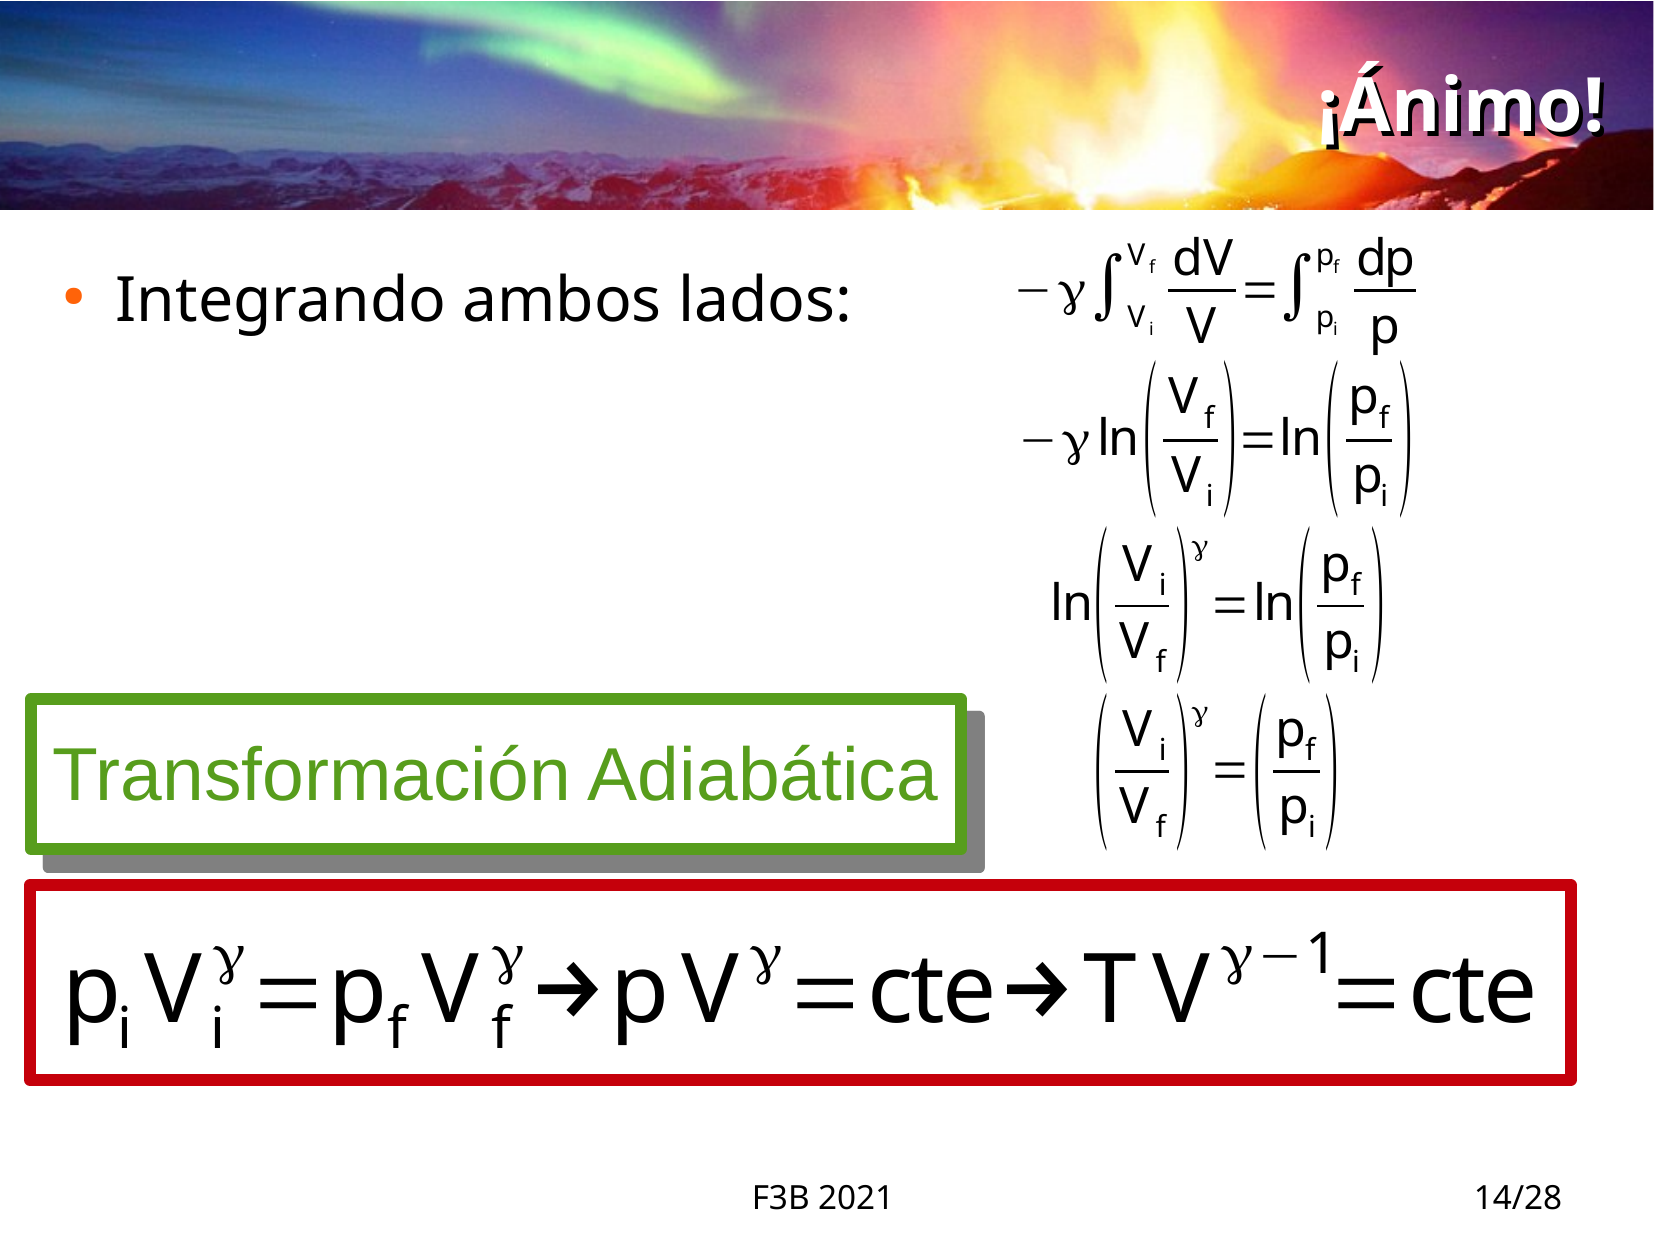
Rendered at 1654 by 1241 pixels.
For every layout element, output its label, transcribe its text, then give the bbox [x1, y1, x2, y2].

list Integrando ambos lados: [45, 255, 1606, 1156]
picture [0, 1, 1654, 210]
text_box Transformación Adiabática [30, 699, 961, 850]
list Integrando ambos lados: [45, 891, 1565, 1074]
title ¡Ánimo! [45, 15, 1606, 191]
chart [1007, 226, 1425, 854]
chart [56, 918, 1542, 1064]
